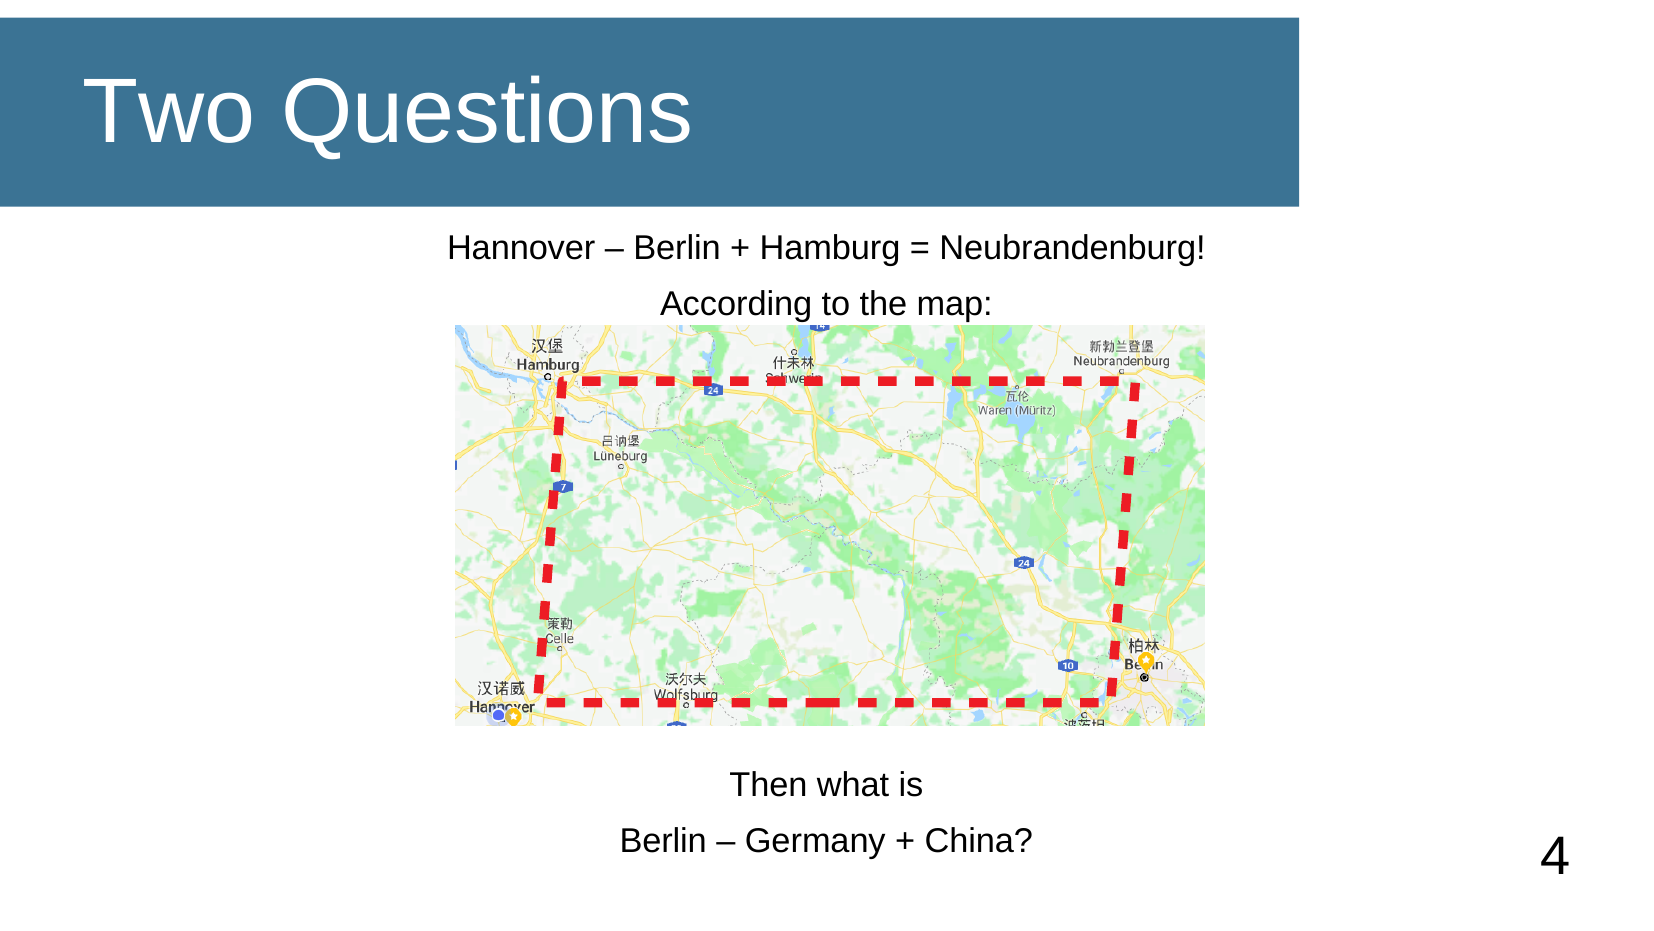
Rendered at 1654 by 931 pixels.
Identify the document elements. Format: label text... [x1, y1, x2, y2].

title Two Questions [82, 35, 1234, 189]
picture [455, 325, 1205, 726]
list Hannover – Berlin + Hamburg = Neubrandenburg! According to the map: Then what is Berlin – Germany + China? [82, 224, 1571, 863]
